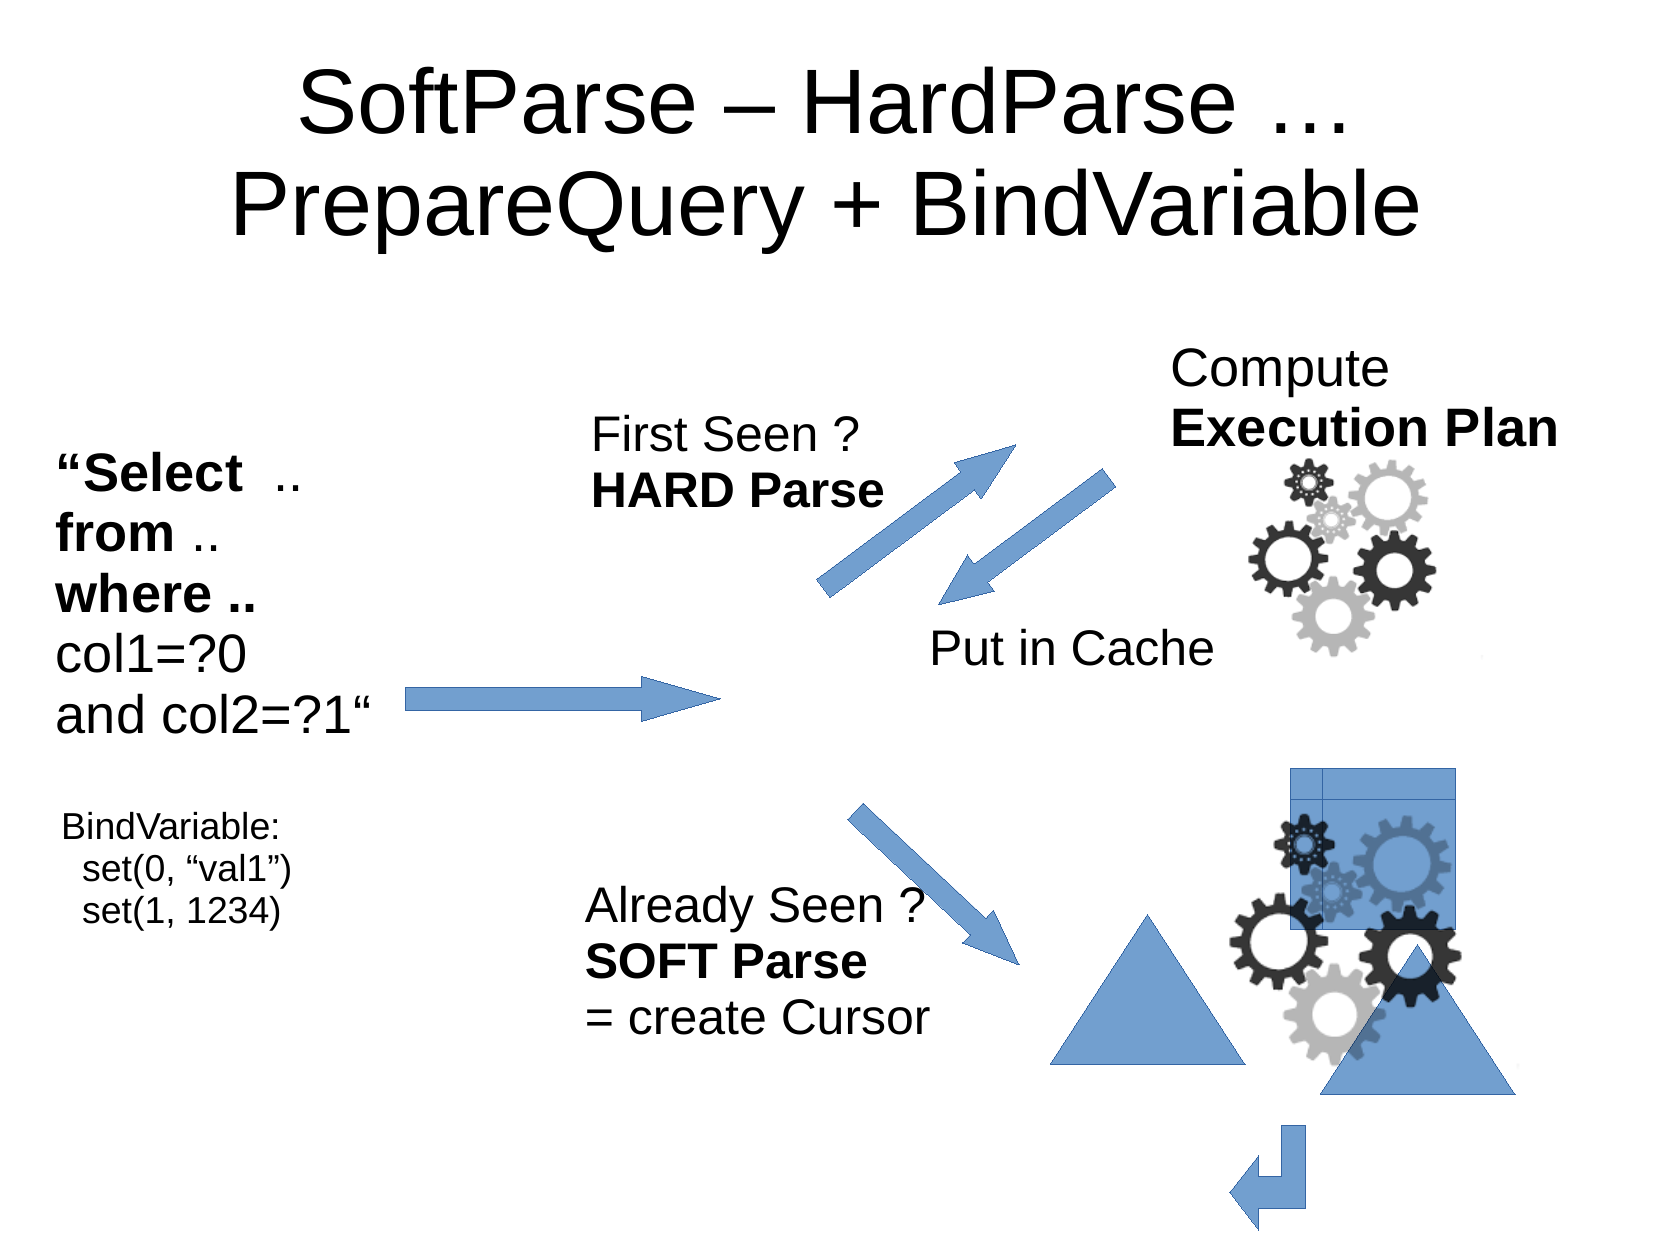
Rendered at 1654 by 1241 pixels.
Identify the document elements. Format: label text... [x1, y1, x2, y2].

text_box [1229, 1125, 1306, 1231]
text_box [956, 890, 1020, 965]
text_box [847, 803, 935, 870]
text_box [938, 468, 1116, 605]
text_box Put in Cache [914, 612, 1231, 684]
text_box BindVariable: set(0, “val1”) set(1, 1234) [46, 797, 308, 939]
text_box Compute Execution Plan [1155, 330, 1576, 496]
picture [1170, 764, 1523, 1117]
title SoftParse – HardParse … PrepareQuery + BindVariable [82, 49, 1571, 257]
text_box First Seen ? HARD Parse [576, 398, 901, 526]
text_box [816, 444, 1016, 598]
text_box “Select .. from .. where .. col1=?0 and col2=?1“ [41, 435, 406, 753]
picture [1200, 496, 1486, 697]
text_box [405, 676, 721, 722]
text_box [1050, 914, 1170, 1065]
text_box Already Seen ? SOFT Parse = create Cursor [570, 870, 956, 1053]
